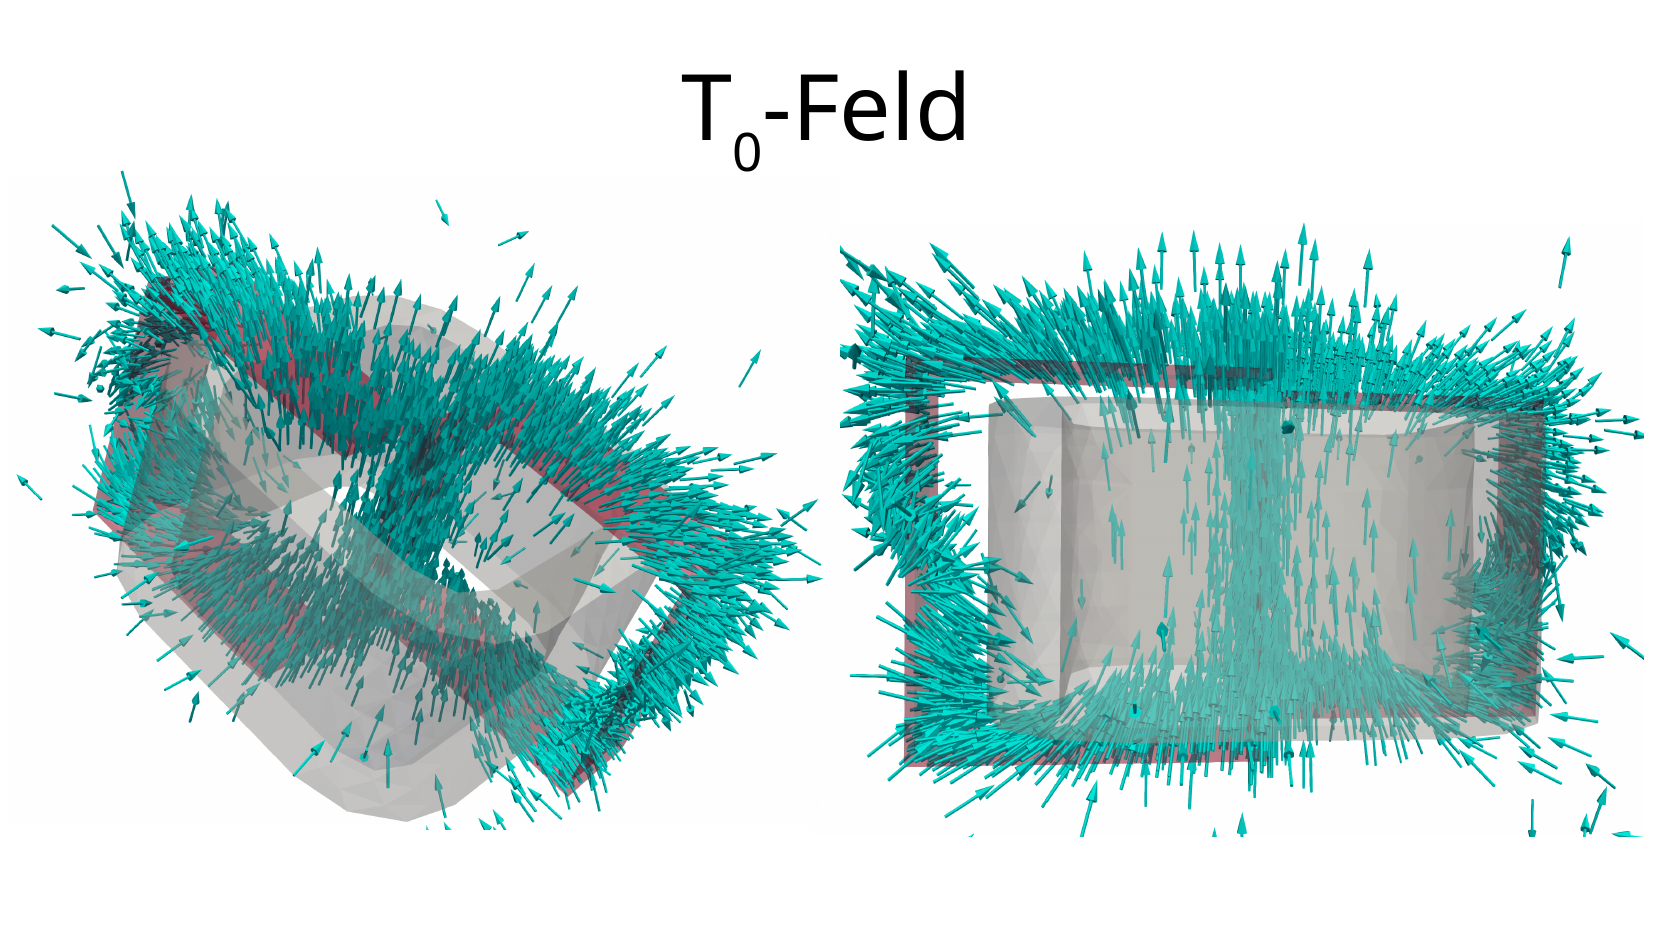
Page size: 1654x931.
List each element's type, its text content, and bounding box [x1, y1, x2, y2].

title T0-Feld [82, 37, 1571, 193]
picture [7, 170, 1644, 837]
